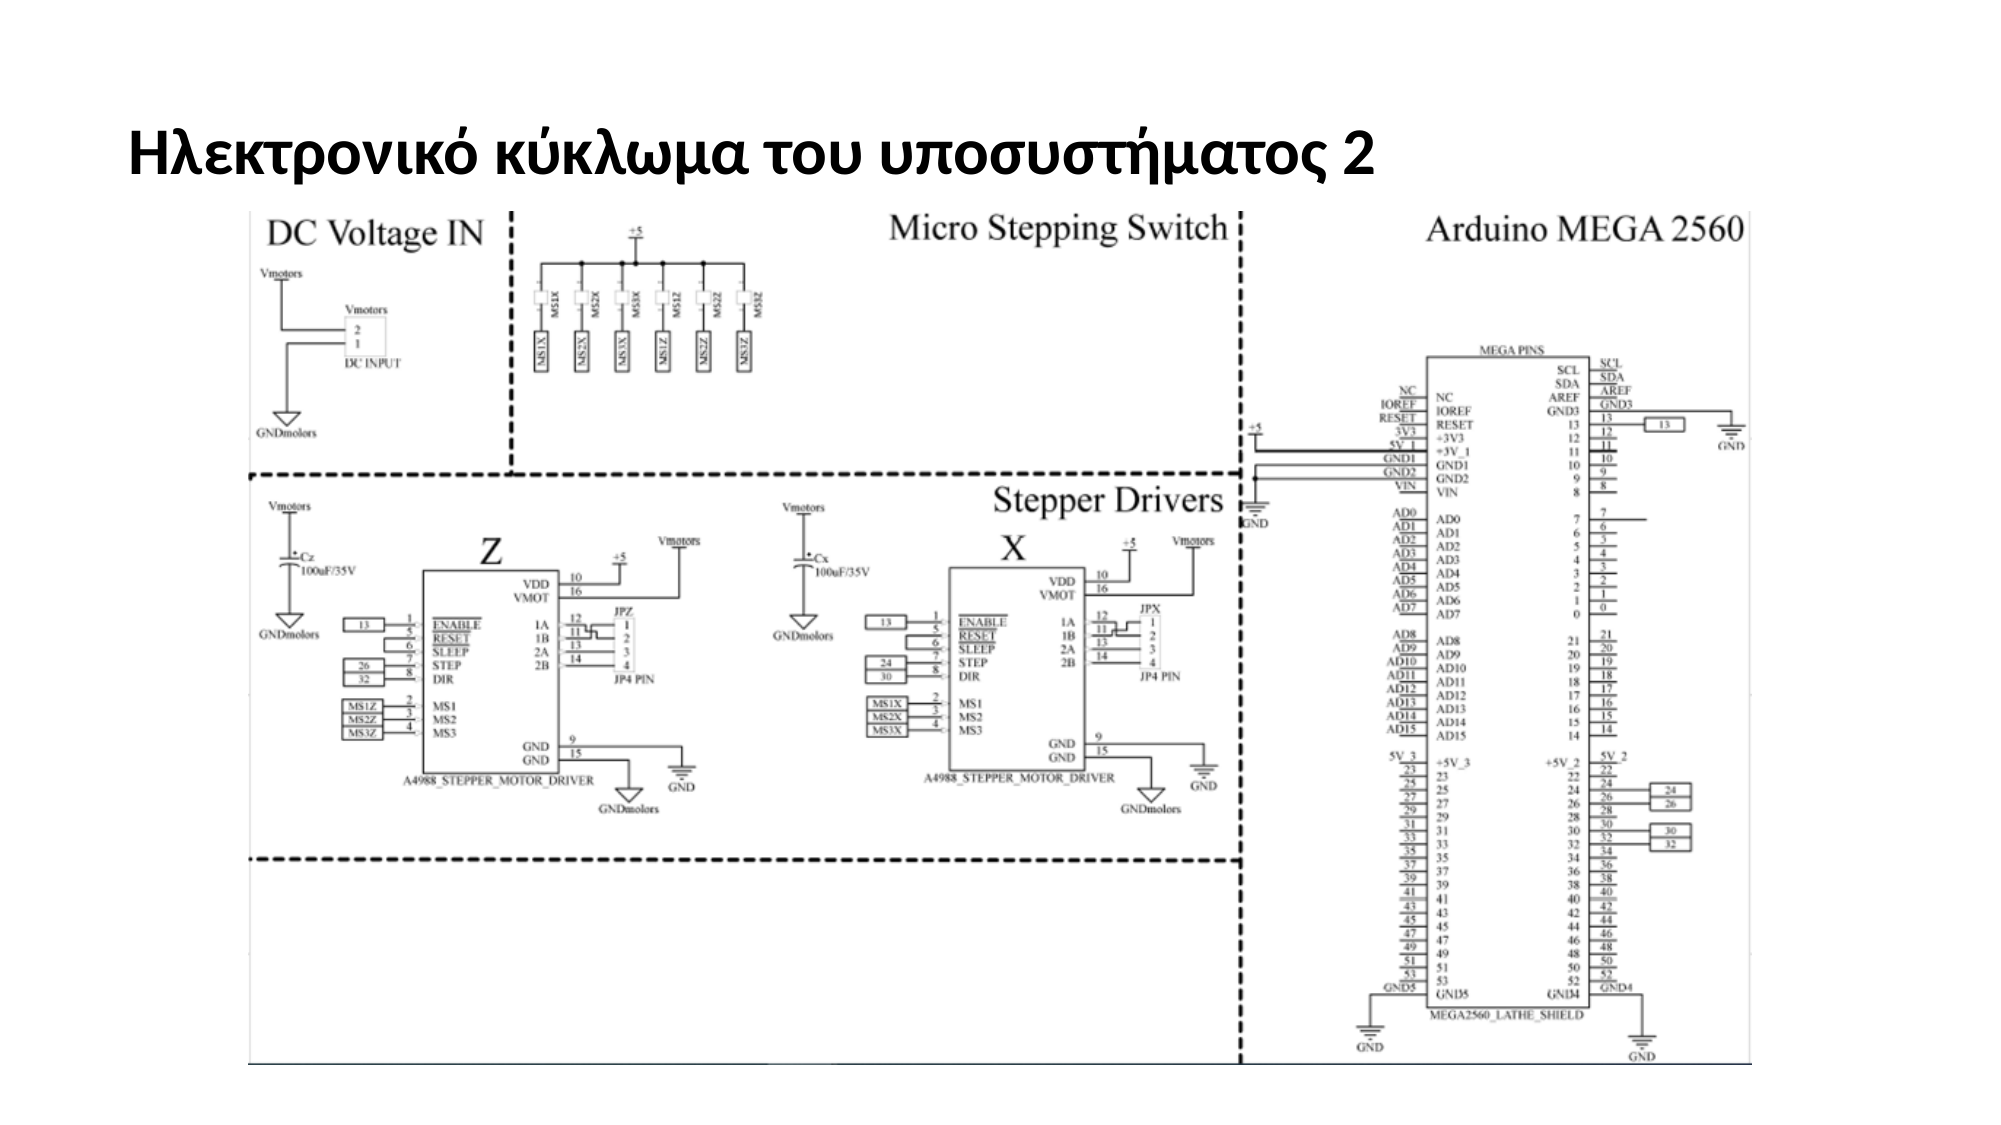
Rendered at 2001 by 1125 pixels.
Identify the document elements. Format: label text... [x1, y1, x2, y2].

picture [248, 211, 1752, 1065]
title Ηλεκτρονικό κύκλωμα του υποσυστήματος 2 [90, 42, 1416, 264]
